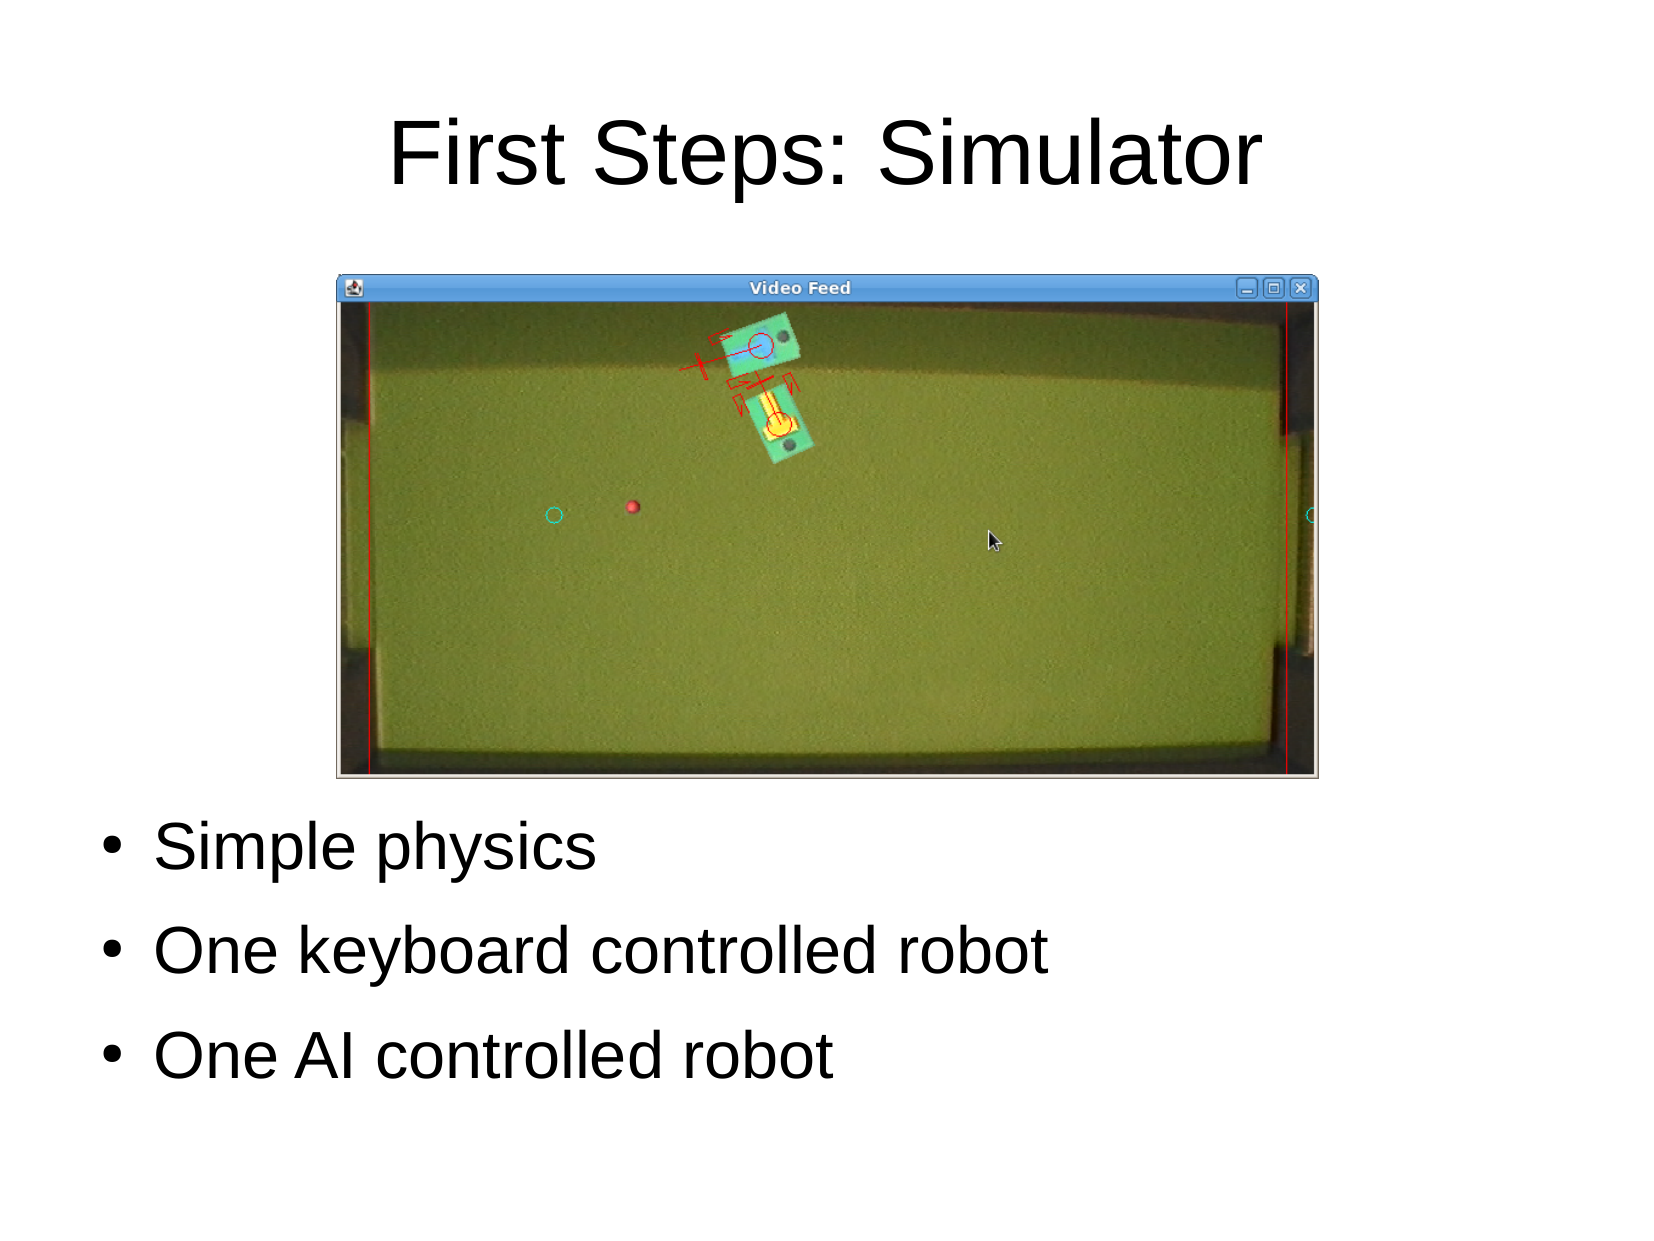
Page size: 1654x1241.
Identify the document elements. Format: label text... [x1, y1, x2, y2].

list Simple physics One keyboard controlled robot One AI controlled robot [82, 809, 1571, 1093]
chart [233, 177, 1536, 809]
title First Steps: Simulator [82, 49, 1571, 257]
